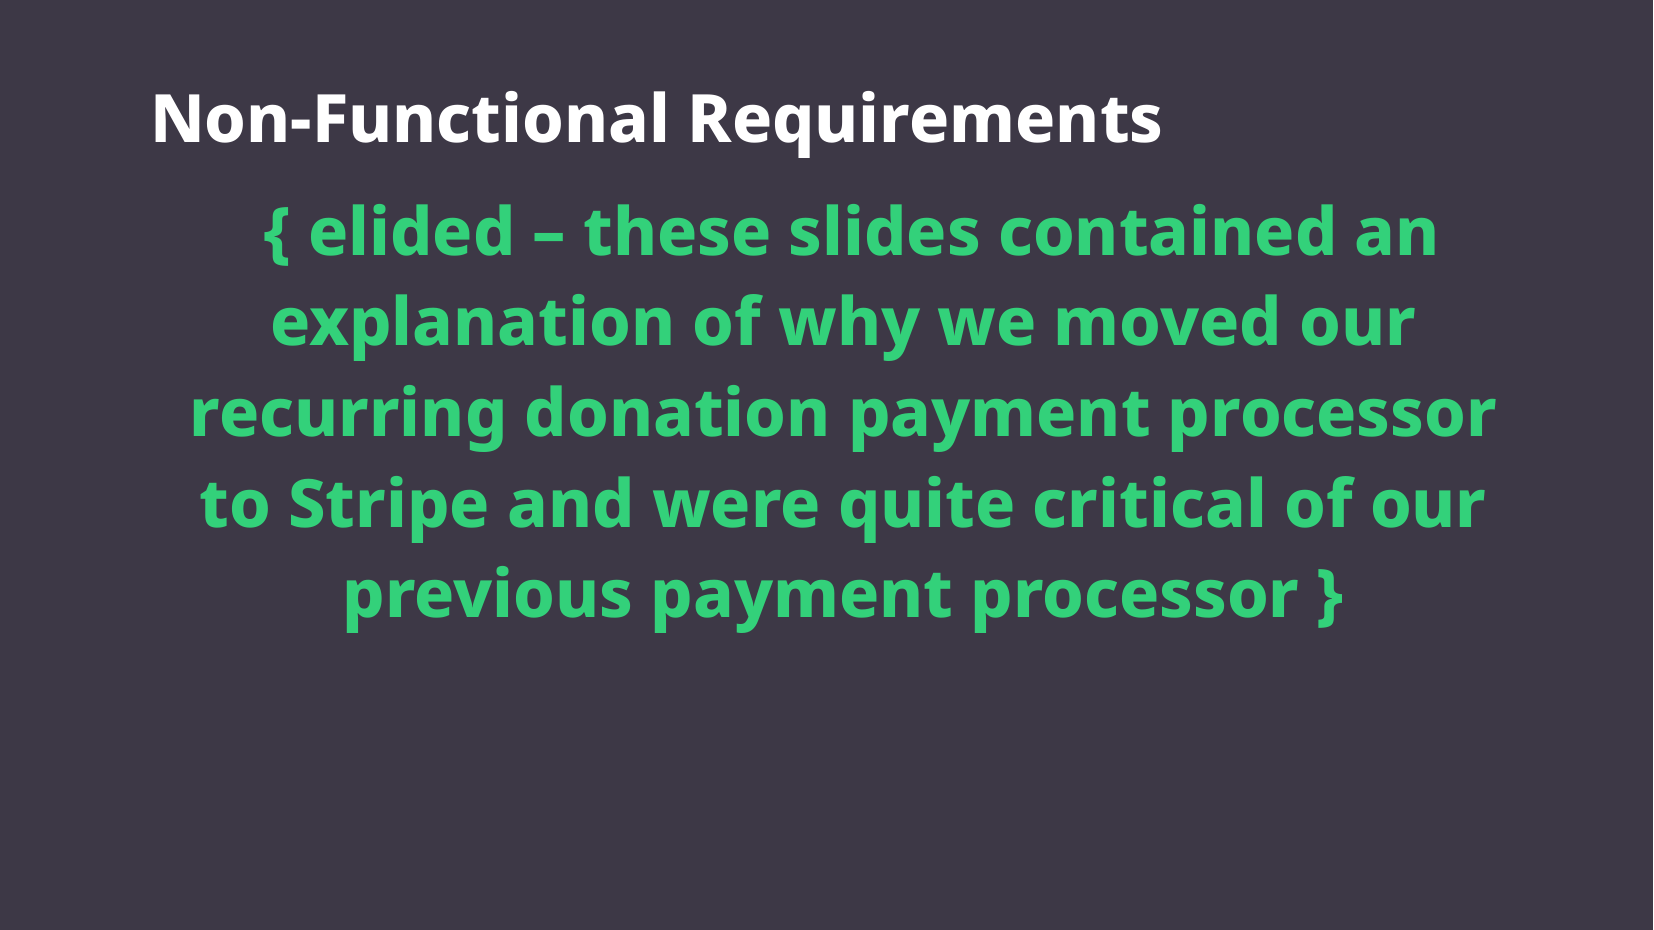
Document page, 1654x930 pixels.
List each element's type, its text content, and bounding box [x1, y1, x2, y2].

title { elided – these slides contained an explanation of why we moved our recurring donation payment processor to Stripe and were quite critical of our previous payment processor } [150, 210, 1538, 638]
title Non-Functional Requirements [150, 0, 1426, 162]
